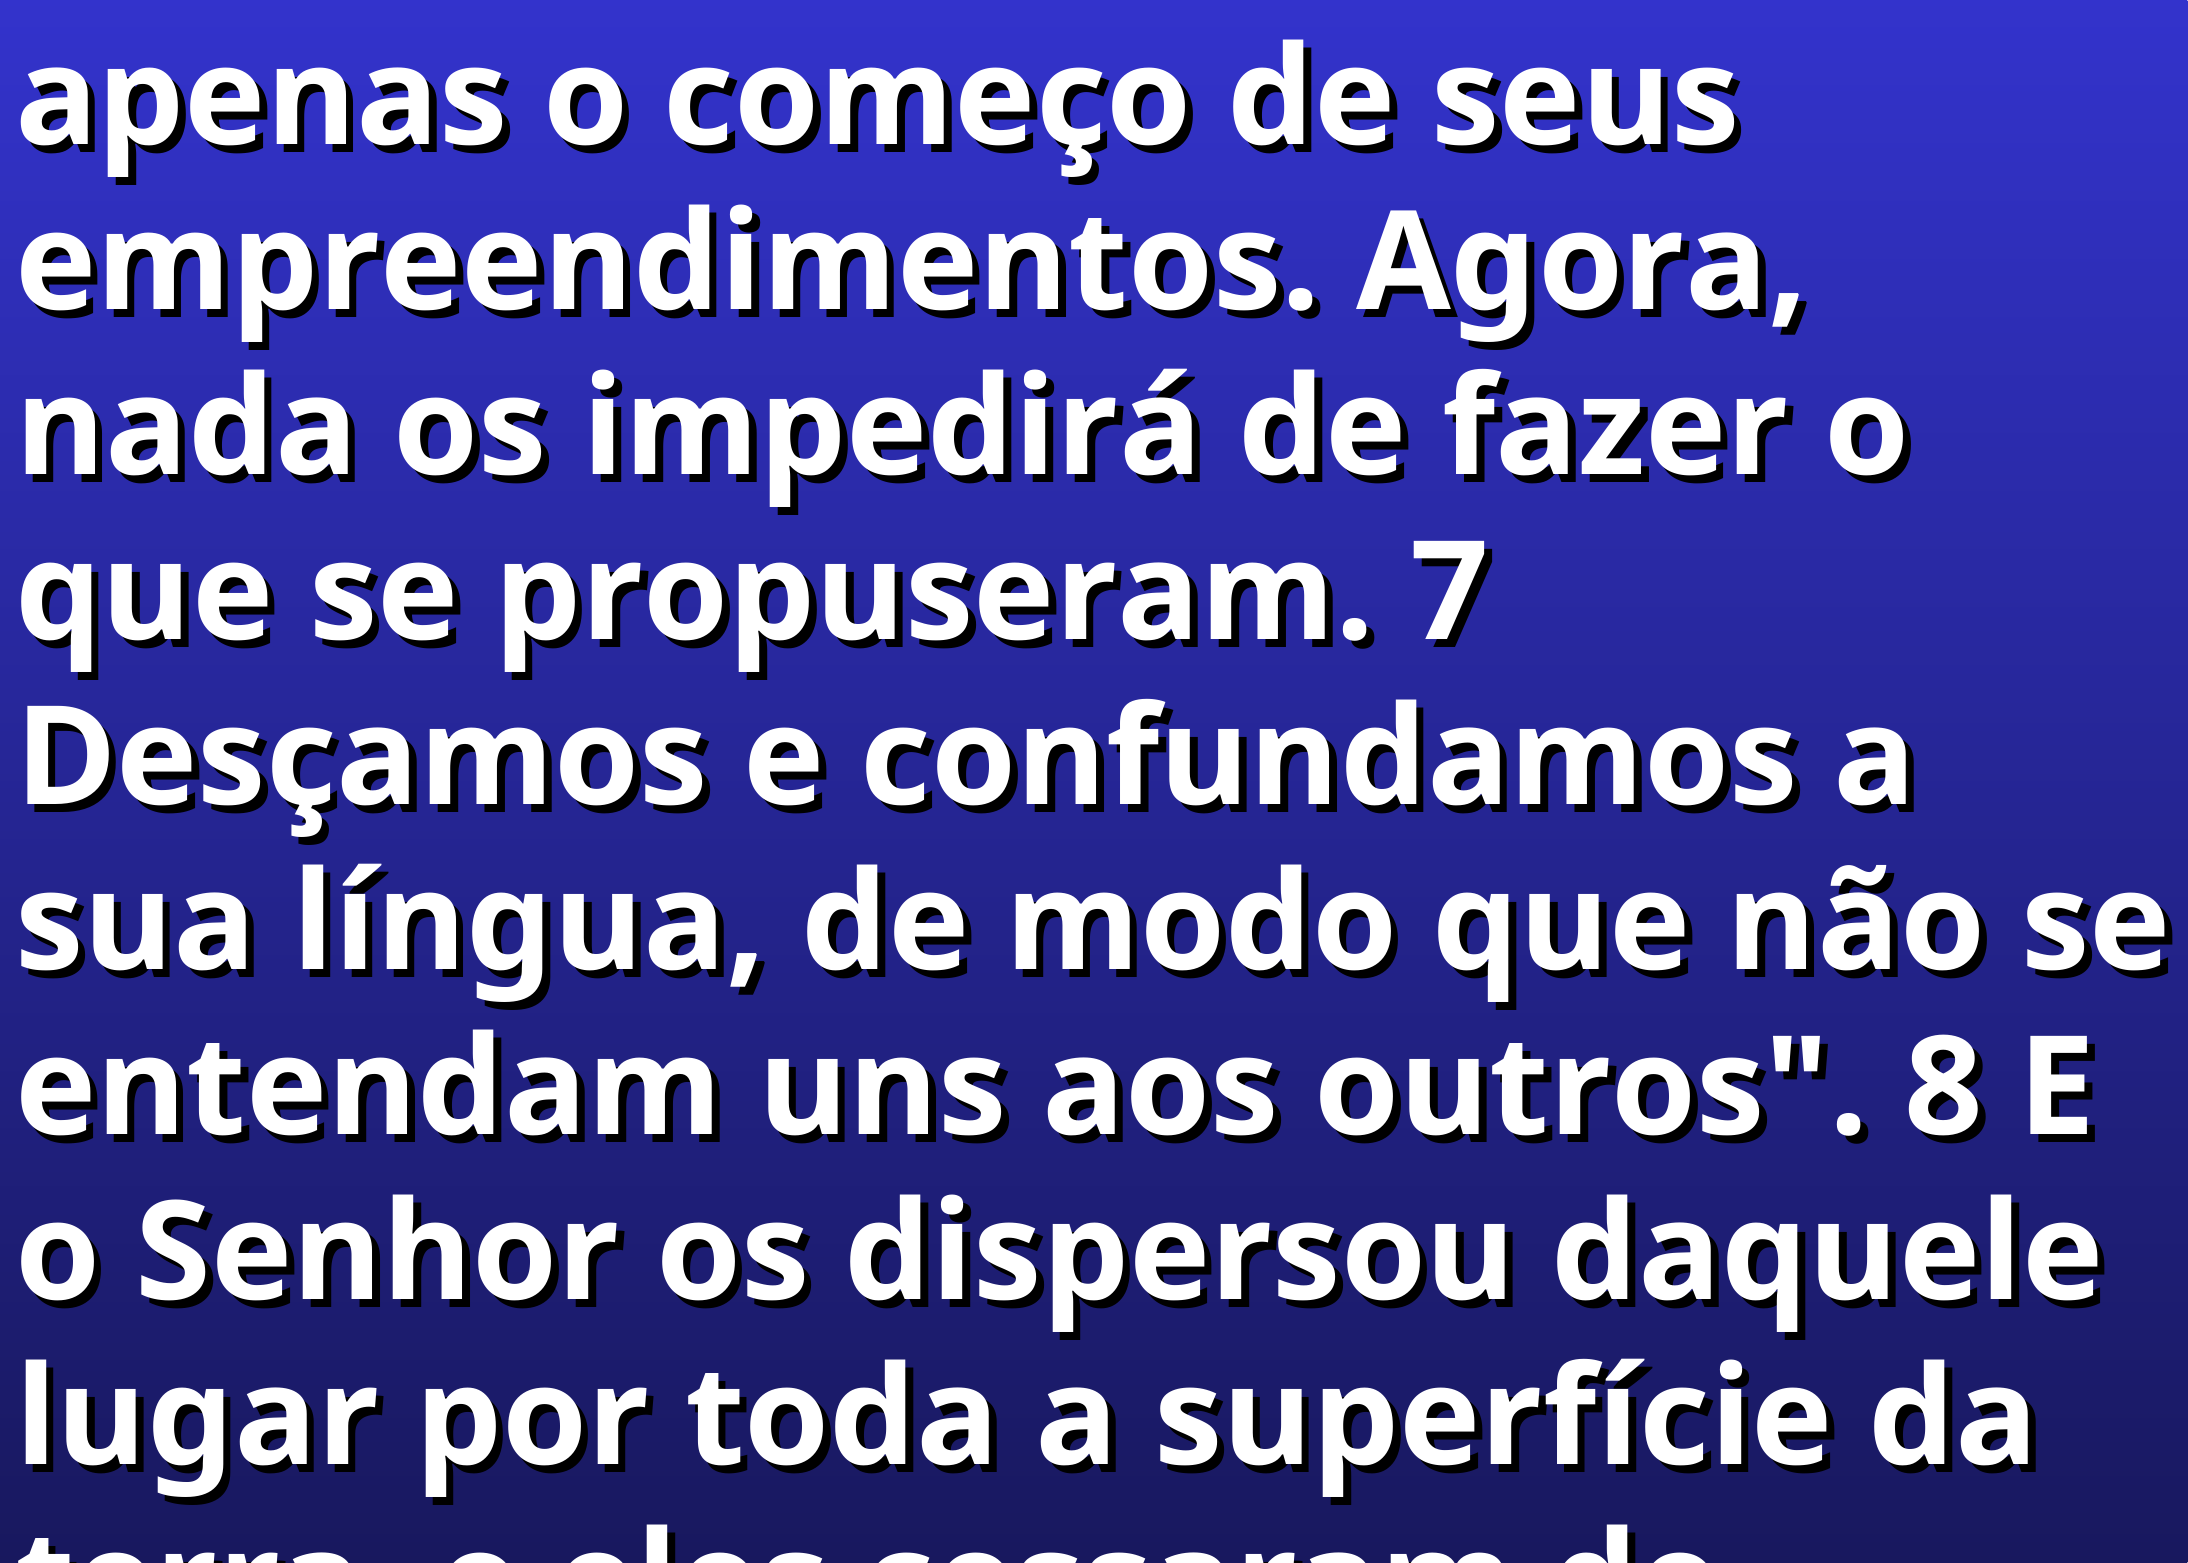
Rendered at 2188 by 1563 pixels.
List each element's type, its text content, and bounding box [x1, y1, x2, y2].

text_box apenas o começo de seus empreendimentos. Agora, nada os impedirá de fazer o que se propuseram. 7 Desçamos e confundamos a sua língua, de modo que não se entendam uns aos outros". 8 E o Senhor os dispersou daquele lugar por toda a superfície da terra, e eles cessaram de construir a cidade. 9 Por isso, foi chamada Babel, porque foi aí que o Senhor confundiu a linguagem de todo o mundo, e daí dispersou os homens por toda a terra. [0, 0, 2188, 1563]
